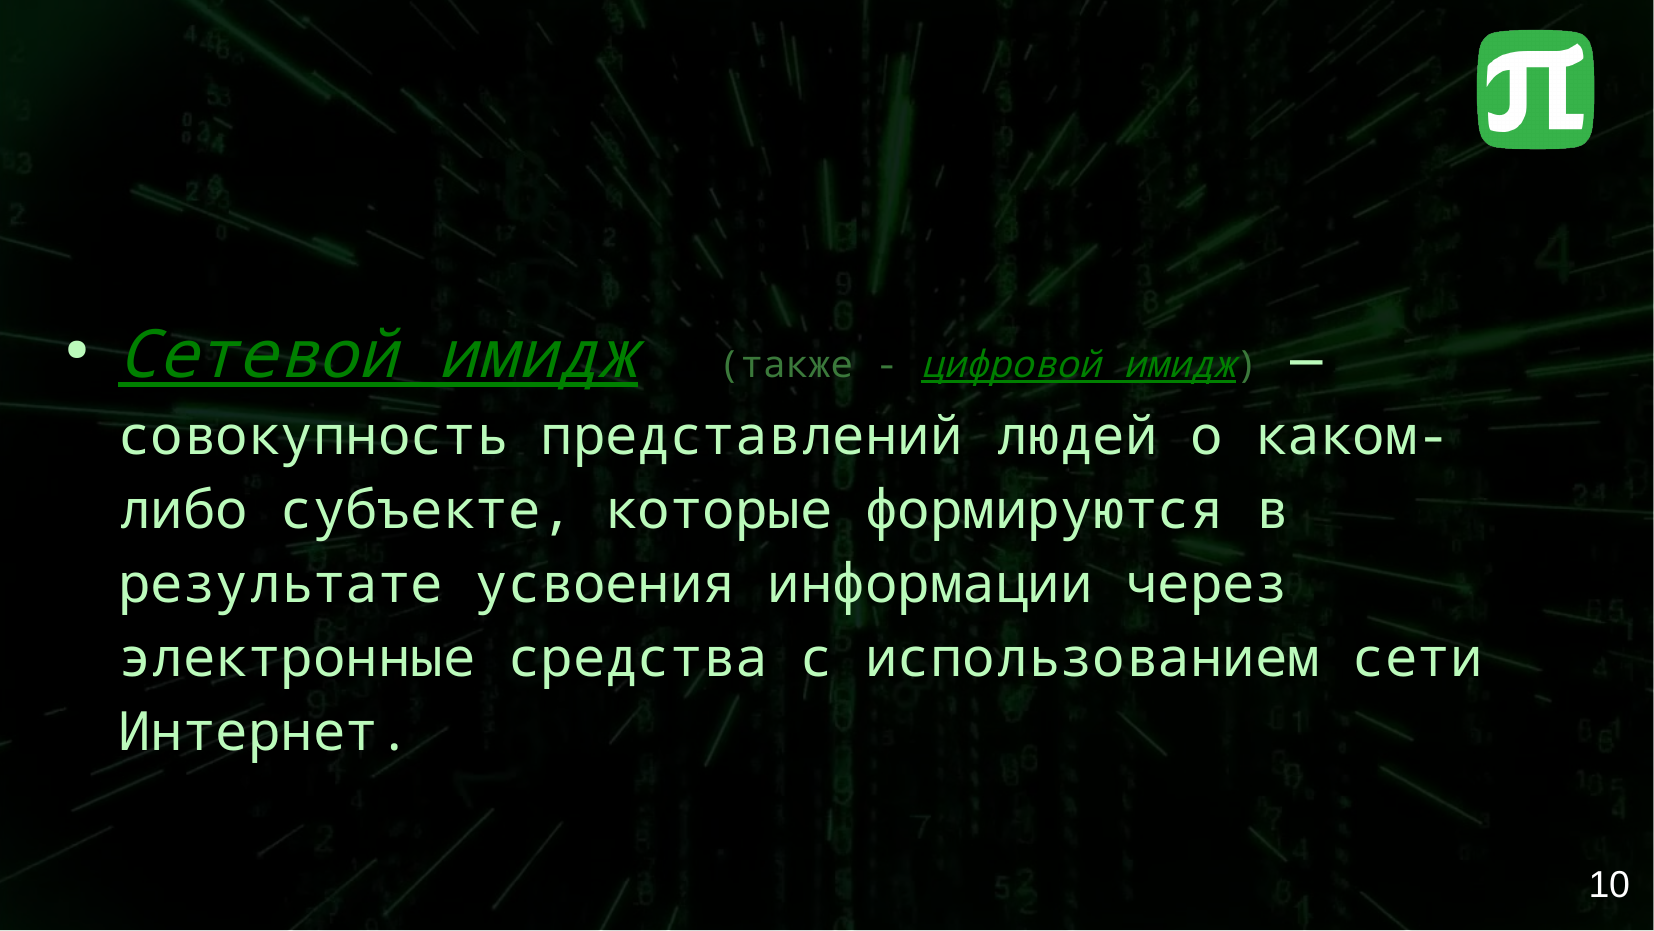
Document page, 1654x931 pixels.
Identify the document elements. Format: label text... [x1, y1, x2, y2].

picture [0, 0, 1654, 931]
list Сетевой имидж (также - цифровой имидж) — совокупность представлений людей о каком-либо субъекте, которые формируются в результате усвоения информации через электронные средства с использованием сети Интернет. [47, 305, 1536, 768]
text_box 10 [1573, 856, 1654, 931]
